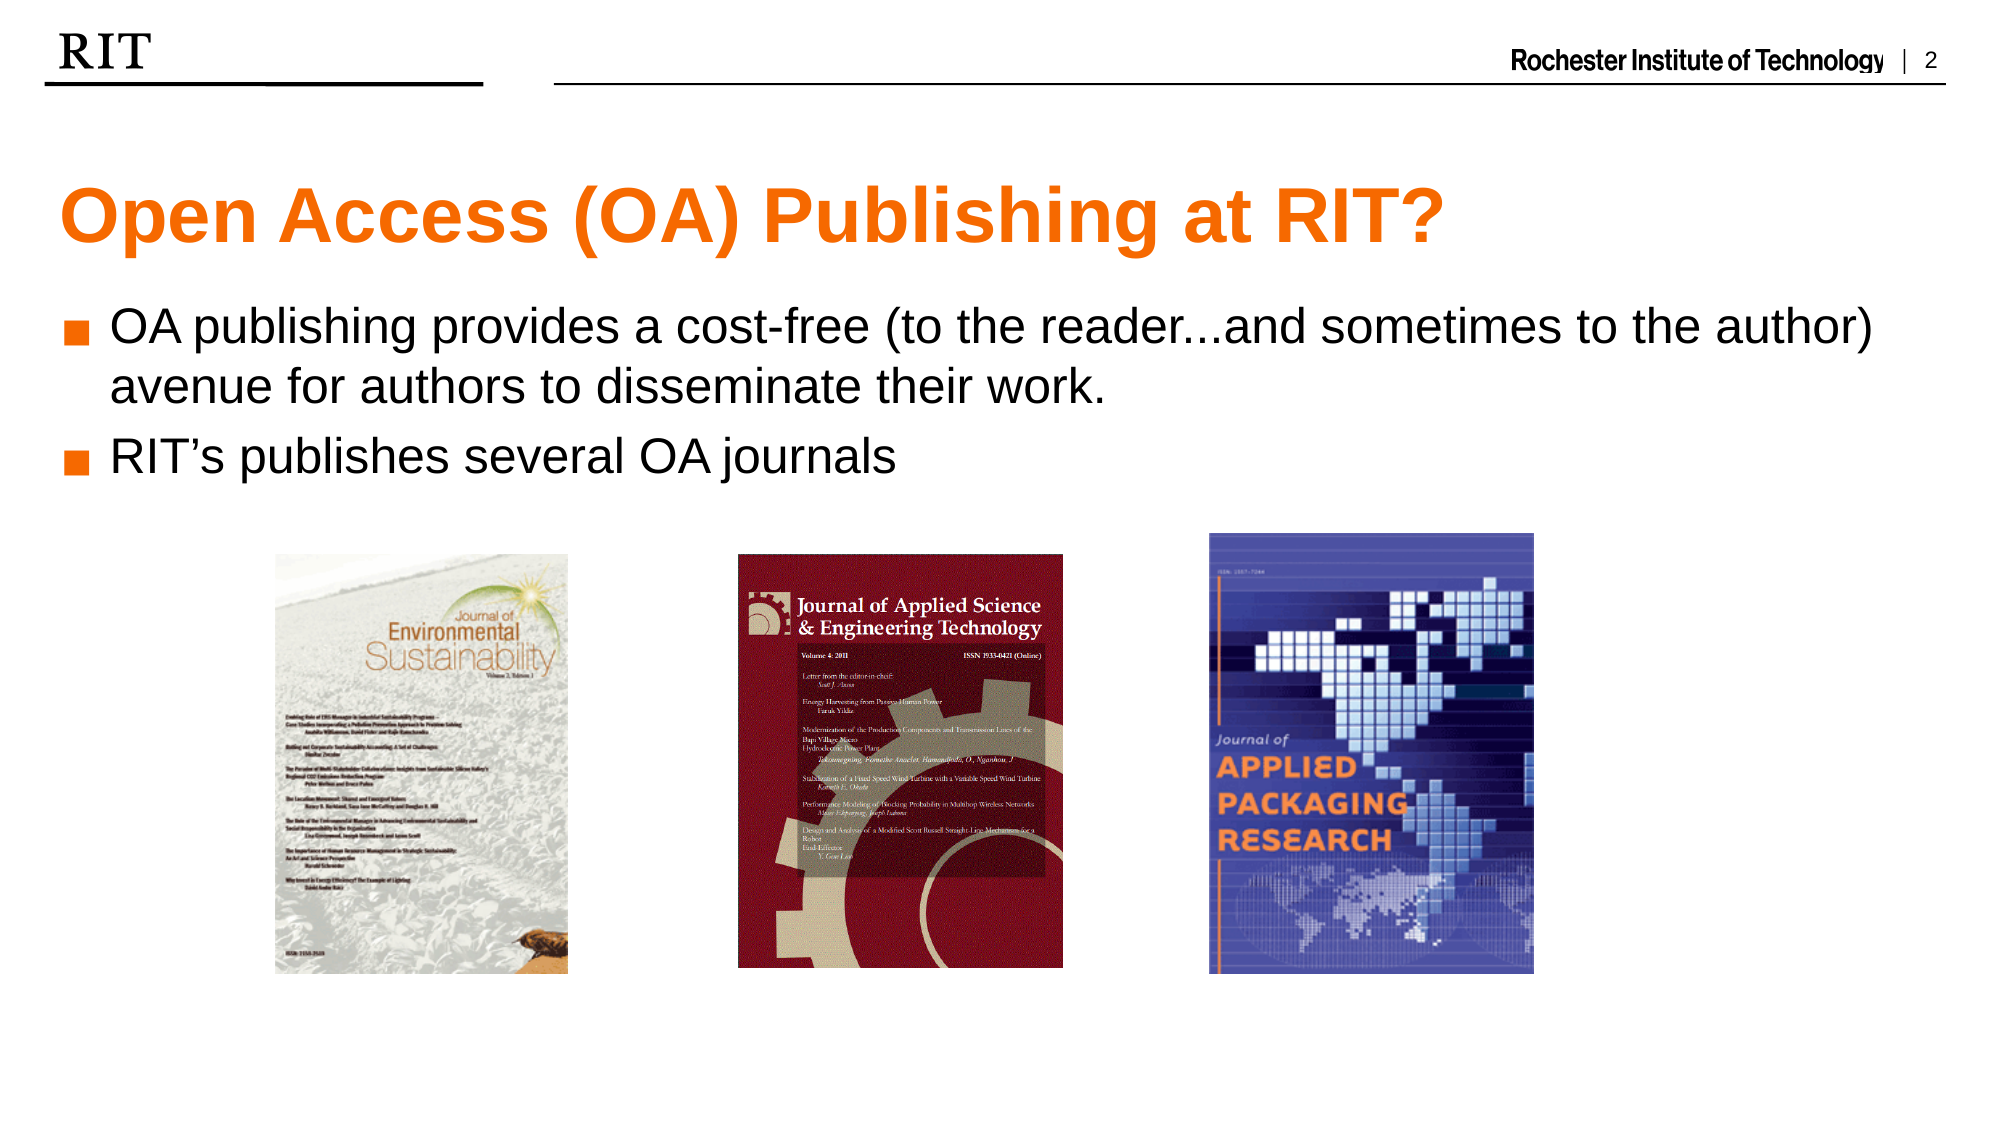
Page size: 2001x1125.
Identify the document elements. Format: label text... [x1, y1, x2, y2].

list OA publishing provides a cost-free (to the reader...and sometimes to the author) avenue for authors to disseminate their work. RIT’s publishes several OA journals [44, 286, 1946, 905]
picture [1209, 533, 1534, 974]
list Open Access (OA) Publishing at RIT? [44, 157, 1946, 272]
picture [275, 554, 568, 974]
picture [738, 554, 1063, 968]
picture [1512, 49, 1883, 73]
picture [58, 32, 151, 69]
